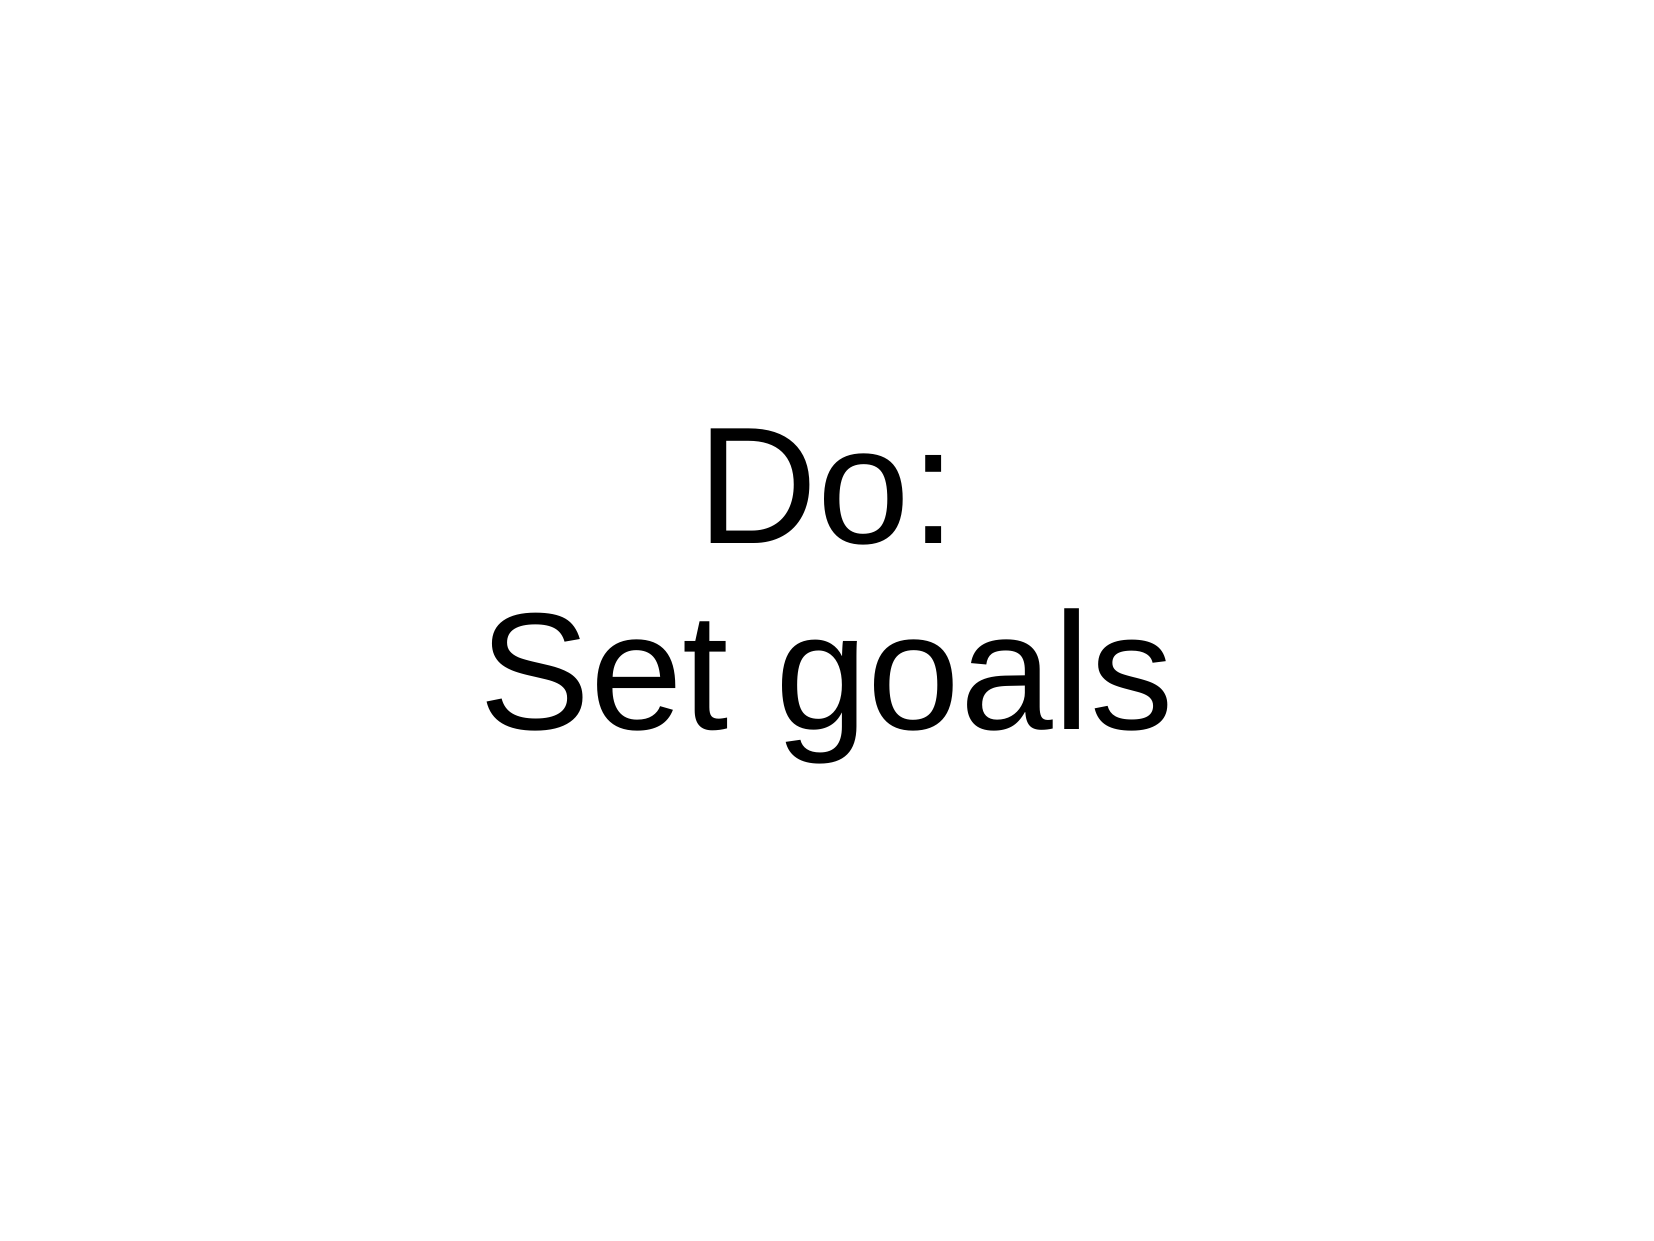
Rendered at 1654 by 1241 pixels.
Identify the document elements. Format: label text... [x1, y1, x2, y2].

subtitle Do: Set goals [82, 49, 1571, 1109]
